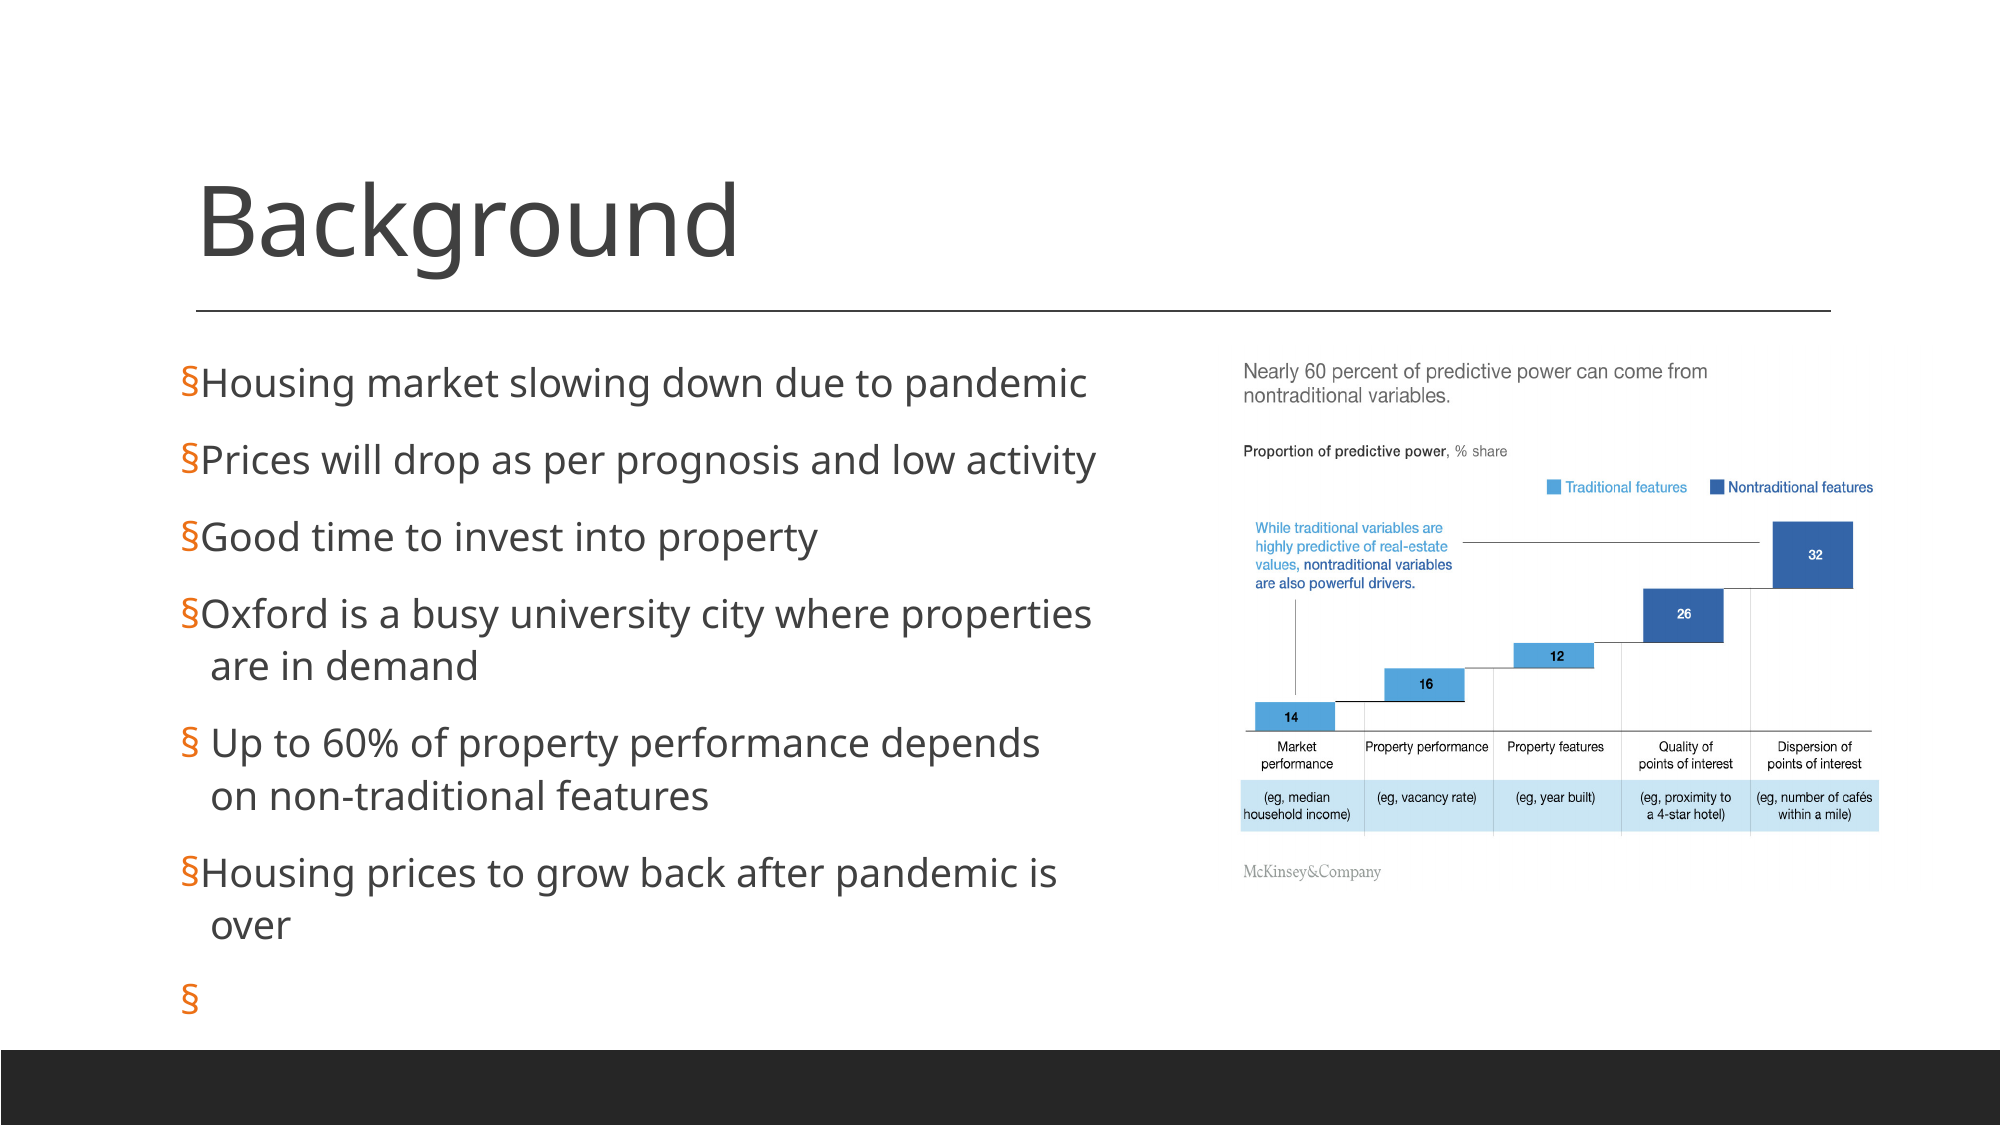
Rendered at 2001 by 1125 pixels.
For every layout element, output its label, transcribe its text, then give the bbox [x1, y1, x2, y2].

title Background [180, 47, 1831, 286]
list Housing market slowing down due to pandemic Prices will drop as per prognosis and low activity Good time to invest into property Oxford is a busy university city where properties are in demand Up to 60% of property performance depends on non-traditional features Housing prices to grow back after pandemic is over [180, 345, 1099, 963]
picture [1206, 345, 1933, 891]
